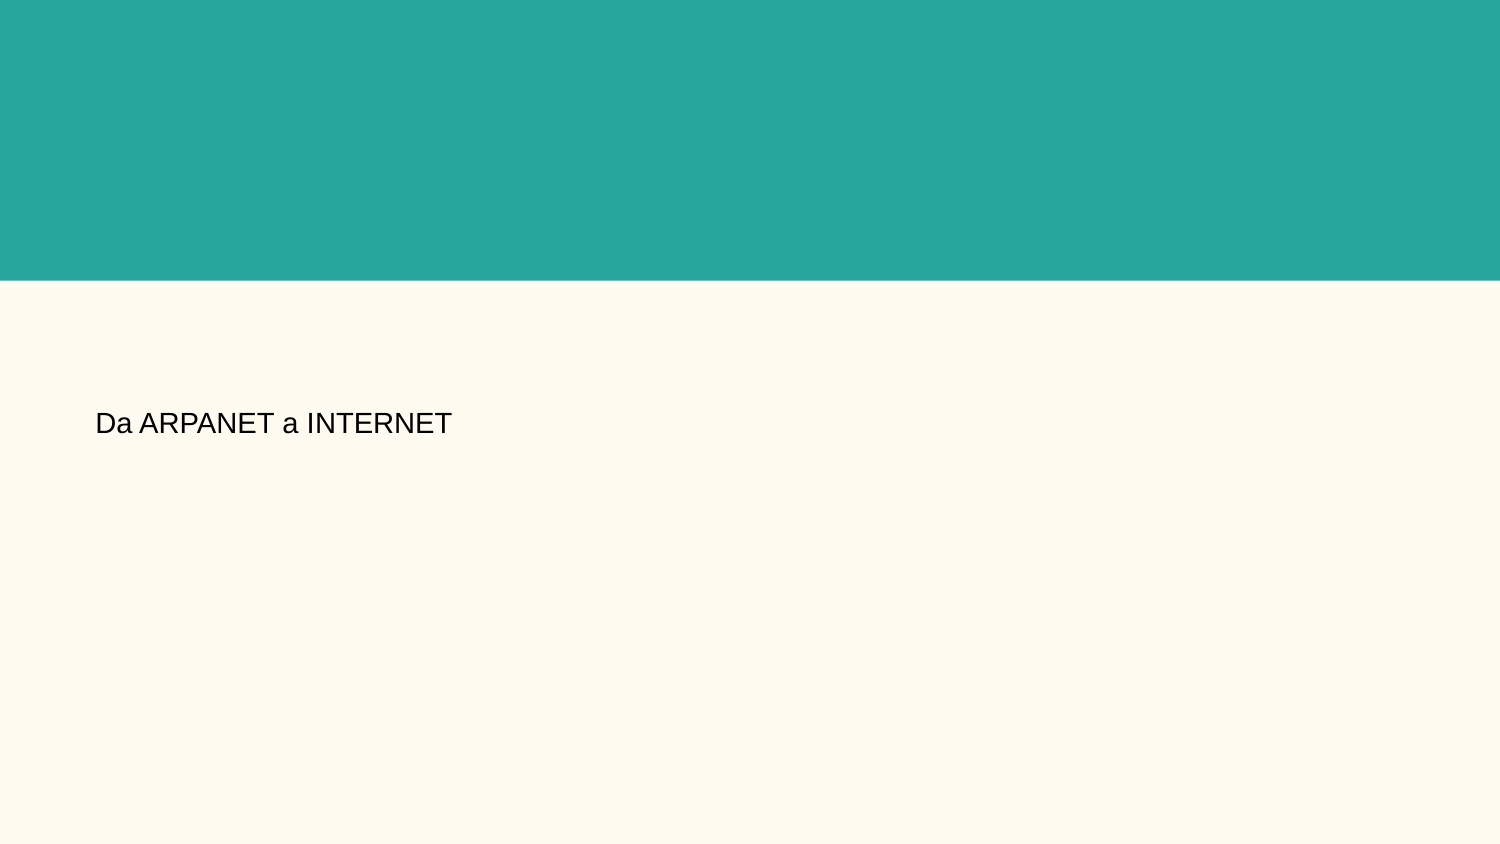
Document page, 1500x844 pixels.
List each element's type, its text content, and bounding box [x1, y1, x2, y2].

title Da ARPANET a INTERNET [80, 86, 1070, 758]
